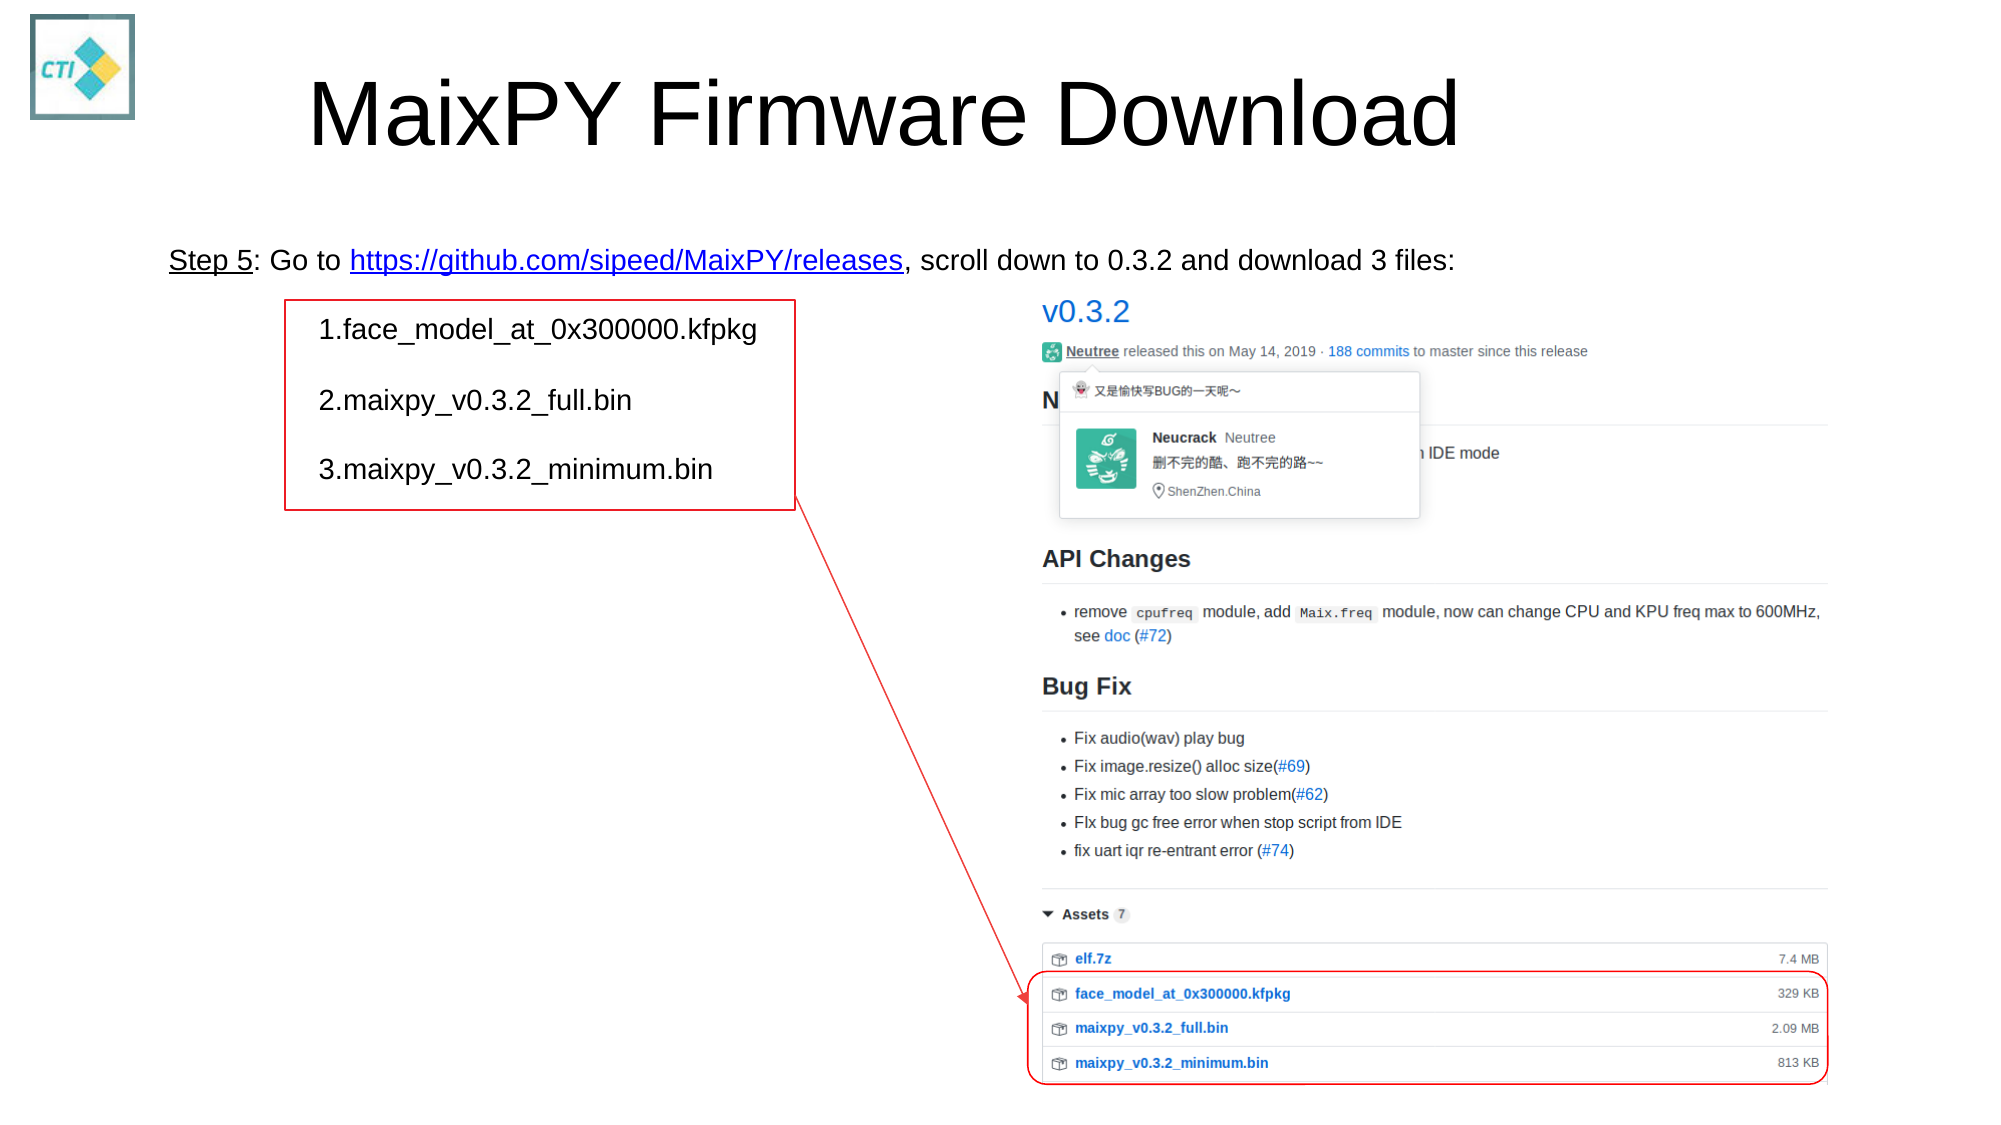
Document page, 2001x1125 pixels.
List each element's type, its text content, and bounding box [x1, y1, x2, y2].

picture [1027, 285, 1842, 1085]
text_box Step 5: Go to https://github.com/sipeed/MaixPY/releases, scroll down to 0.3.2 and download 3 files: 1.face_model_at_0x300000.kfpkg 2.maixpy_v0.3.2_full.bin 3.maixpy_v0.3.2_minimum.bin [153, 225, 1872, 1059]
text_box Step 5: Go to https://github.com/sipeed/MaixPY/releases, scroll down to 0.3.2 and download 3 files: 1.face_model_at_0x300000.kfpkg 2.maixpy_v0.3.2_full.bin 3.maixpy_v0.3.2_minimum.bin [286, 301, 794, 509]
picture [1027, 1072, 1040, 1085]
picture [1029, 973, 1826, 1083]
text_box MaixPY Firmware Download [0, 15, 1786, 203]
